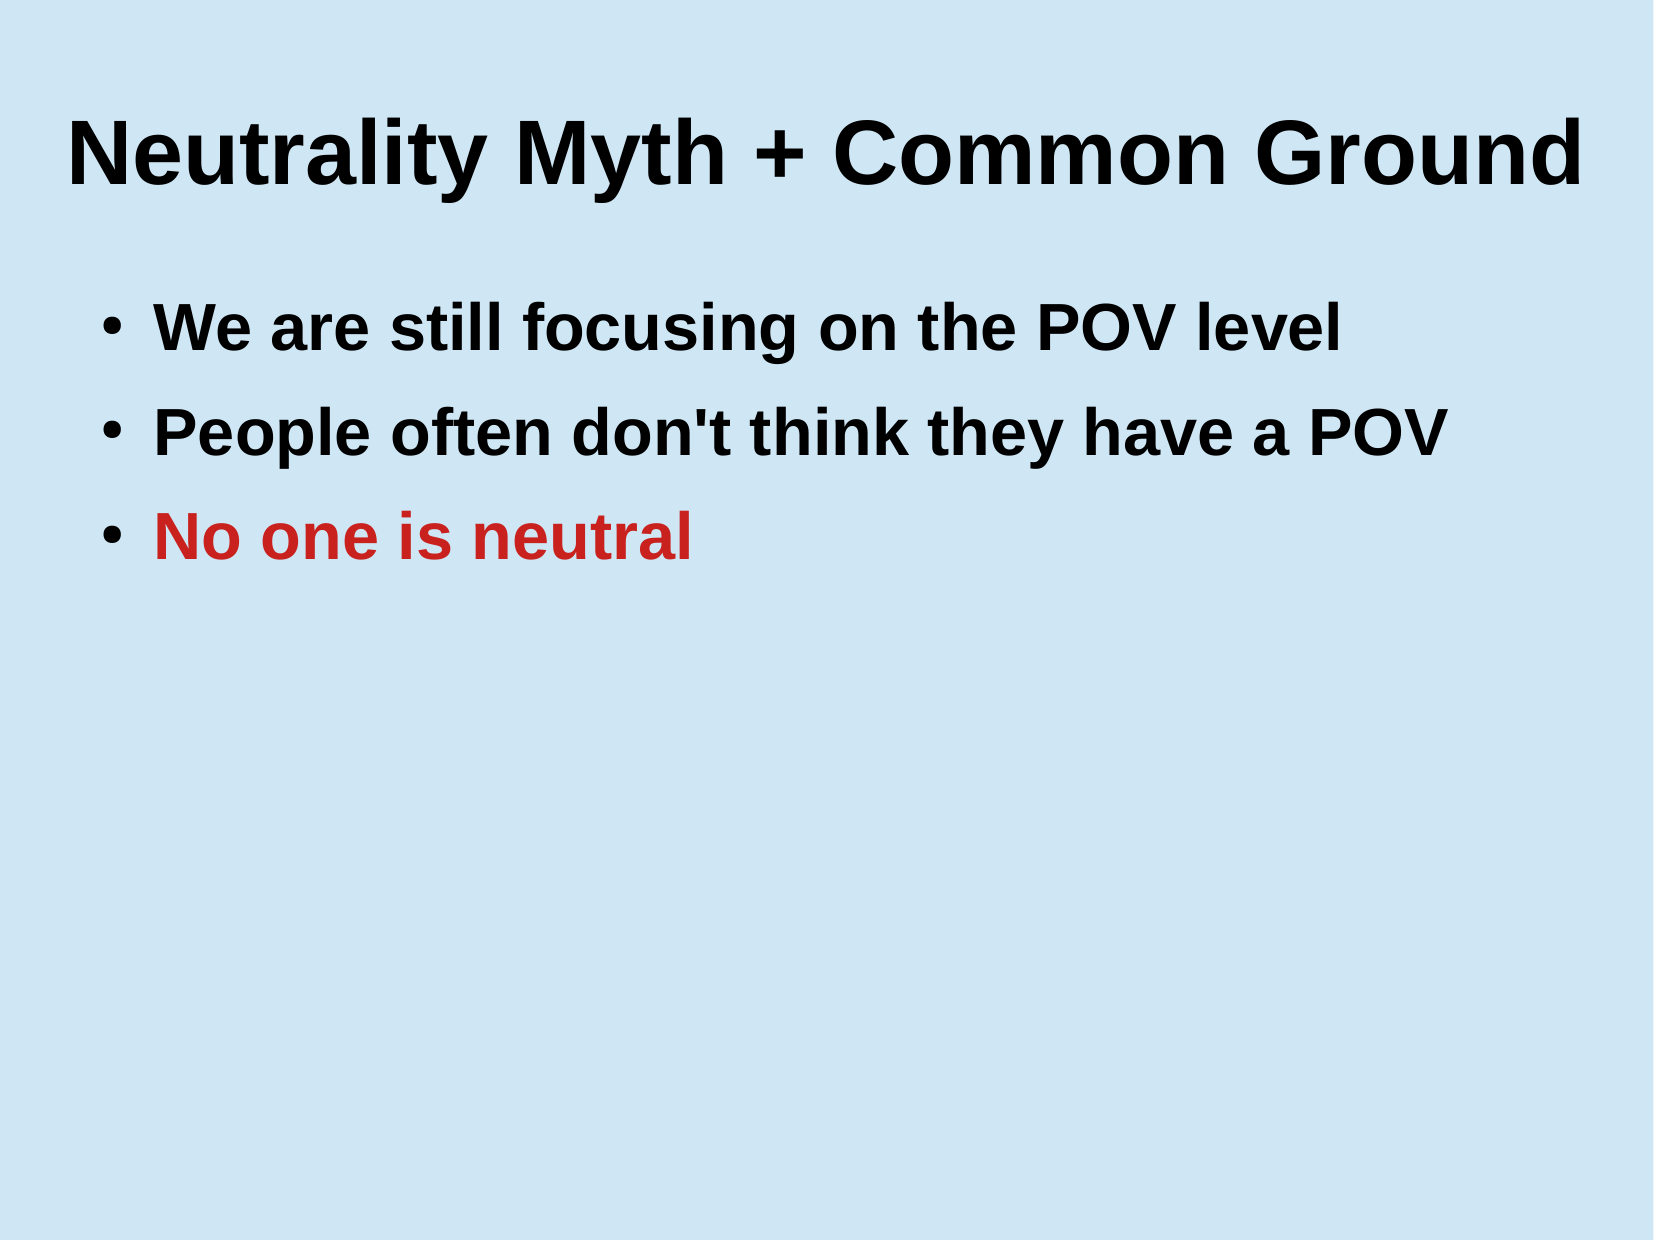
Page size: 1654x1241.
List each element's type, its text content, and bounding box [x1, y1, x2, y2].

list We are still focusing on the POV level People often don't think they have a POV No one is neutral [82, 290, 1571, 1010]
title Neutrality Myth + Common Ground [29, 49, 1625, 257]
